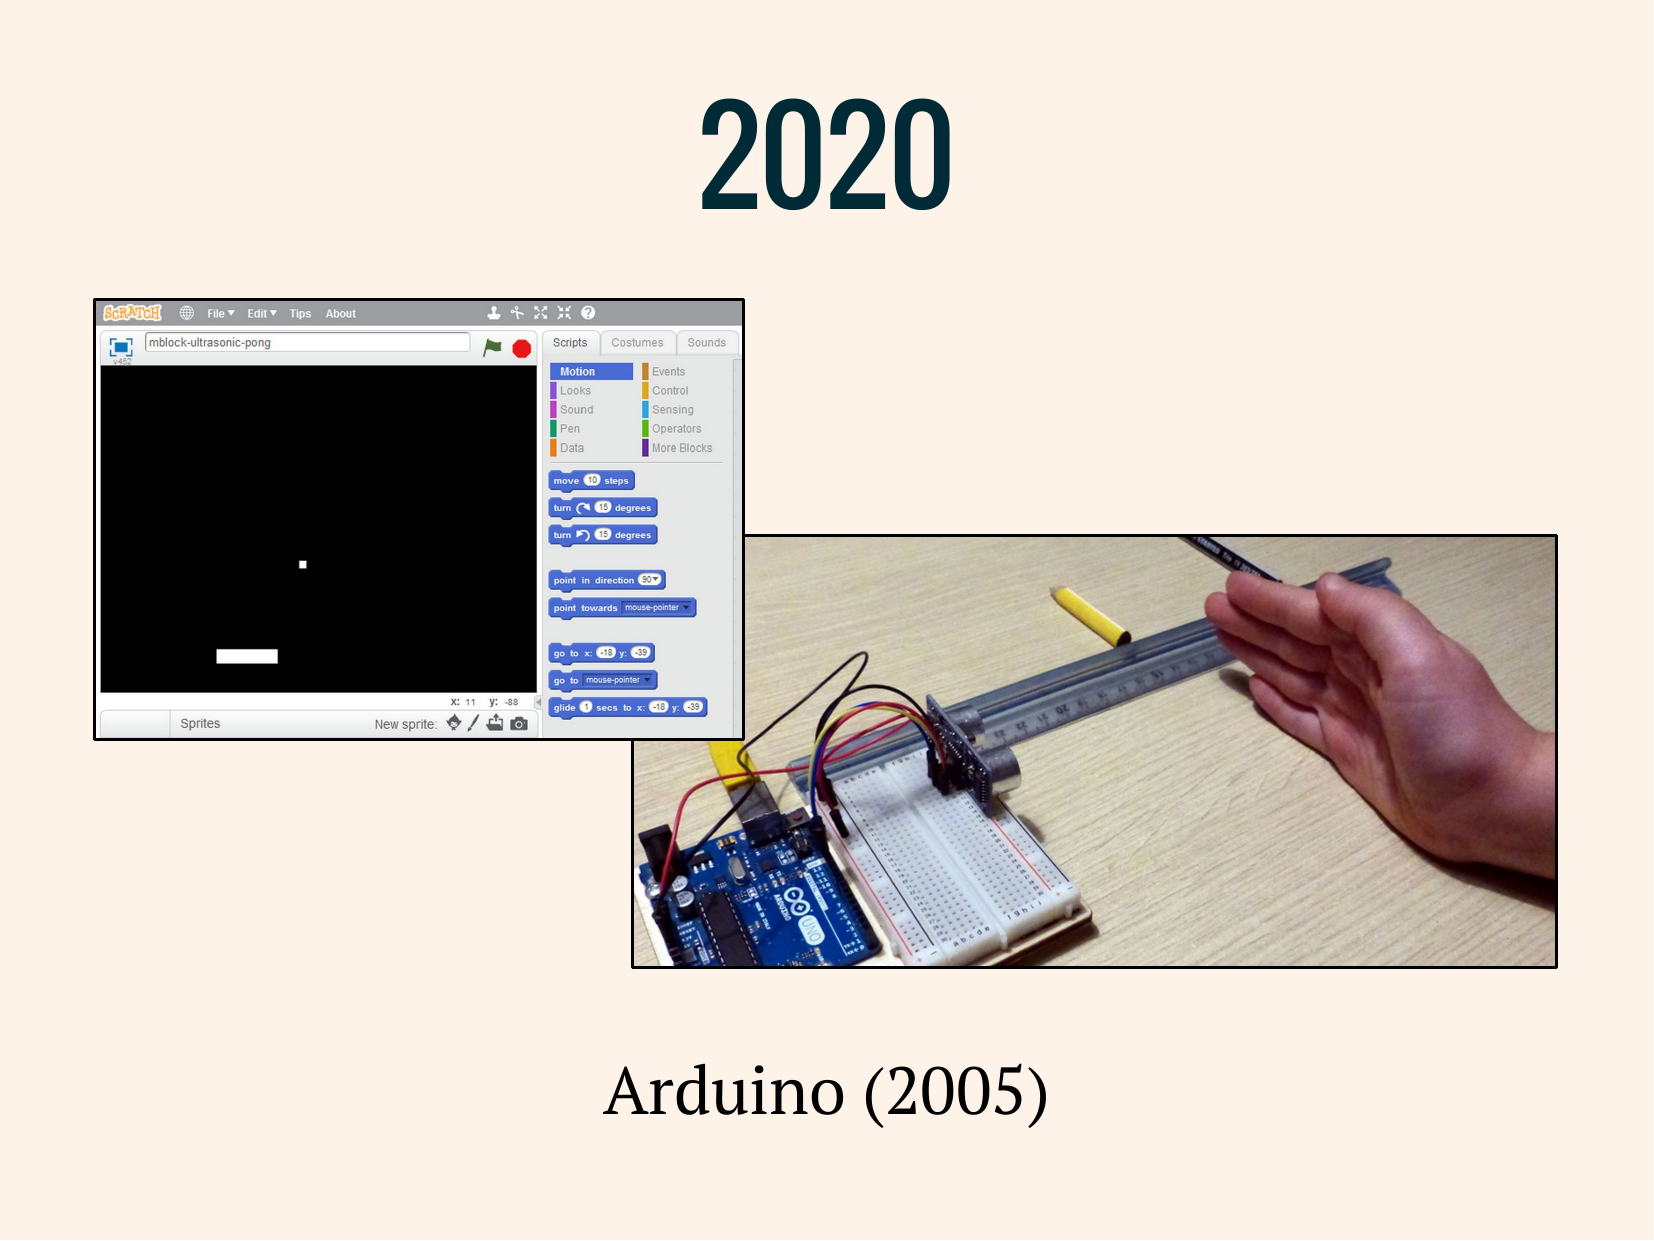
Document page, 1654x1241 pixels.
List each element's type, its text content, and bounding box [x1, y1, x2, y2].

text_box Arduino (2005) [82, 1027, 1572, 1152]
title 2020 [82, 49, 1571, 257]
picture [95, 300, 743, 738]
picture [634, 537, 1556, 967]
